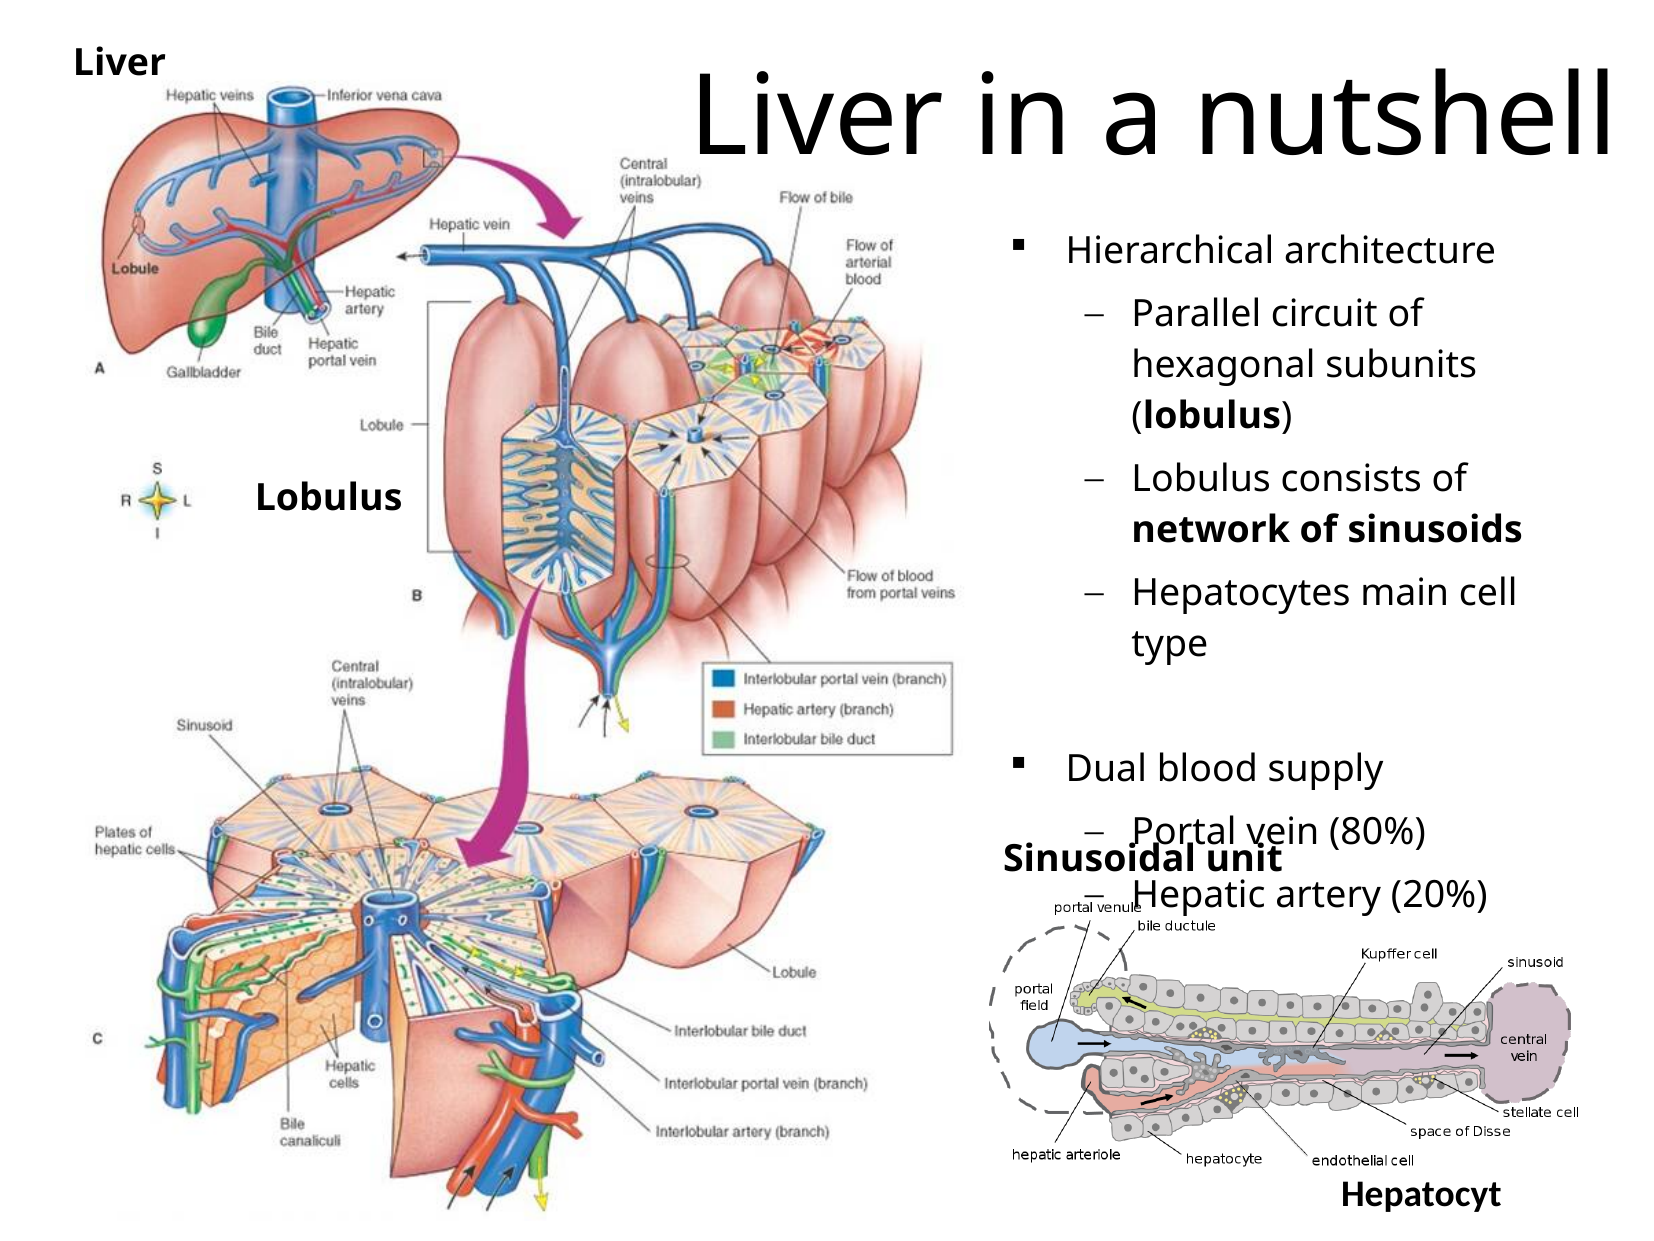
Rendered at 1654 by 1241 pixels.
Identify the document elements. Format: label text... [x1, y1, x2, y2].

picture [1208, 900, 1218, 905]
picture [1429, 900, 1438, 905]
title Liver in a nutshell [129, 0, 1619, 253]
picture [85, 58, 1579, 1221]
text_box Hierarchical architecture Parallel circuit of hexagonal subunits (lobulus) Lobulus consists of network of sinusoids Hepatocytes main cell type Dual blood supply Portal vein (80%) Hepatic artery (20%) [994, 216, 1617, 859]
picture [1280, 900, 1290, 905]
picture [112, 58, 119, 70]
picture [1187, 900, 1197, 905]
